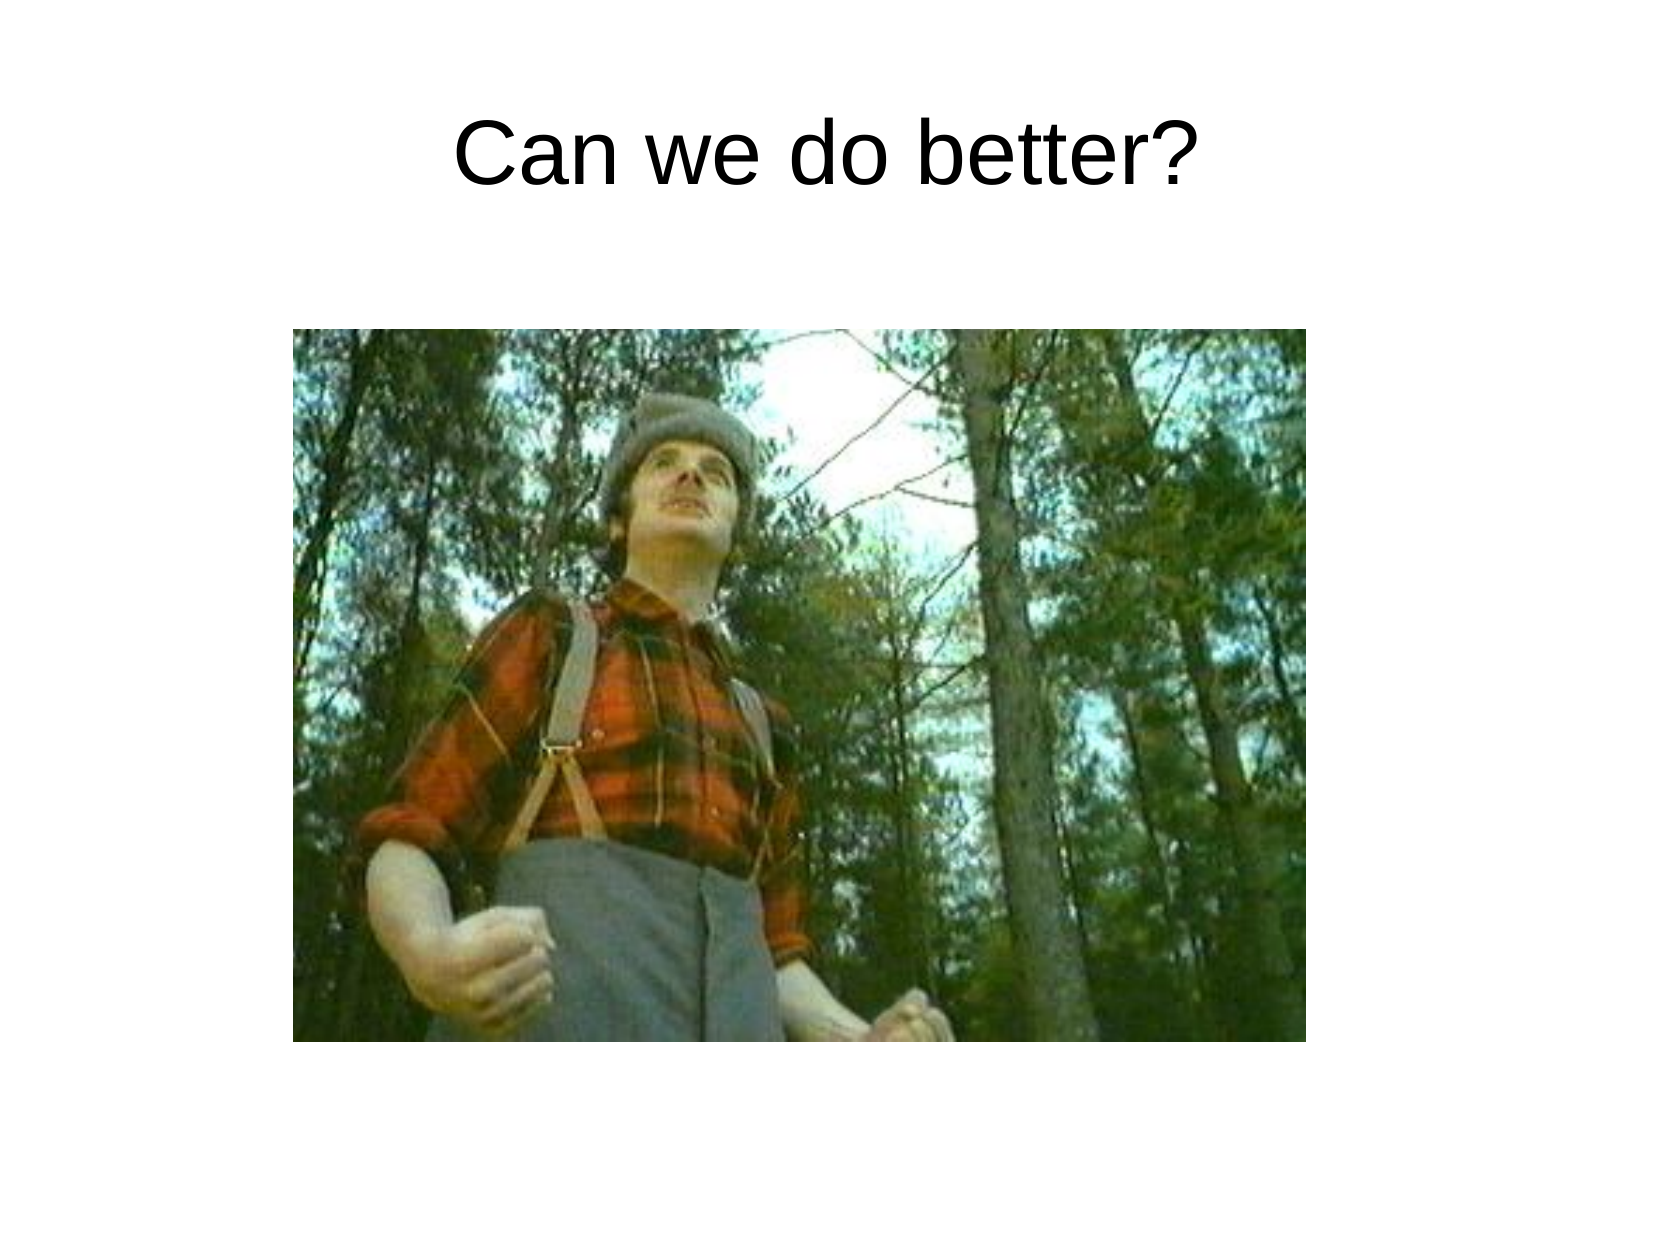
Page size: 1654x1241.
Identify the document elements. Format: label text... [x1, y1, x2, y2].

title Can we do better? [82, 49, 1571, 257]
picture [293, 329, 1306, 1042]
